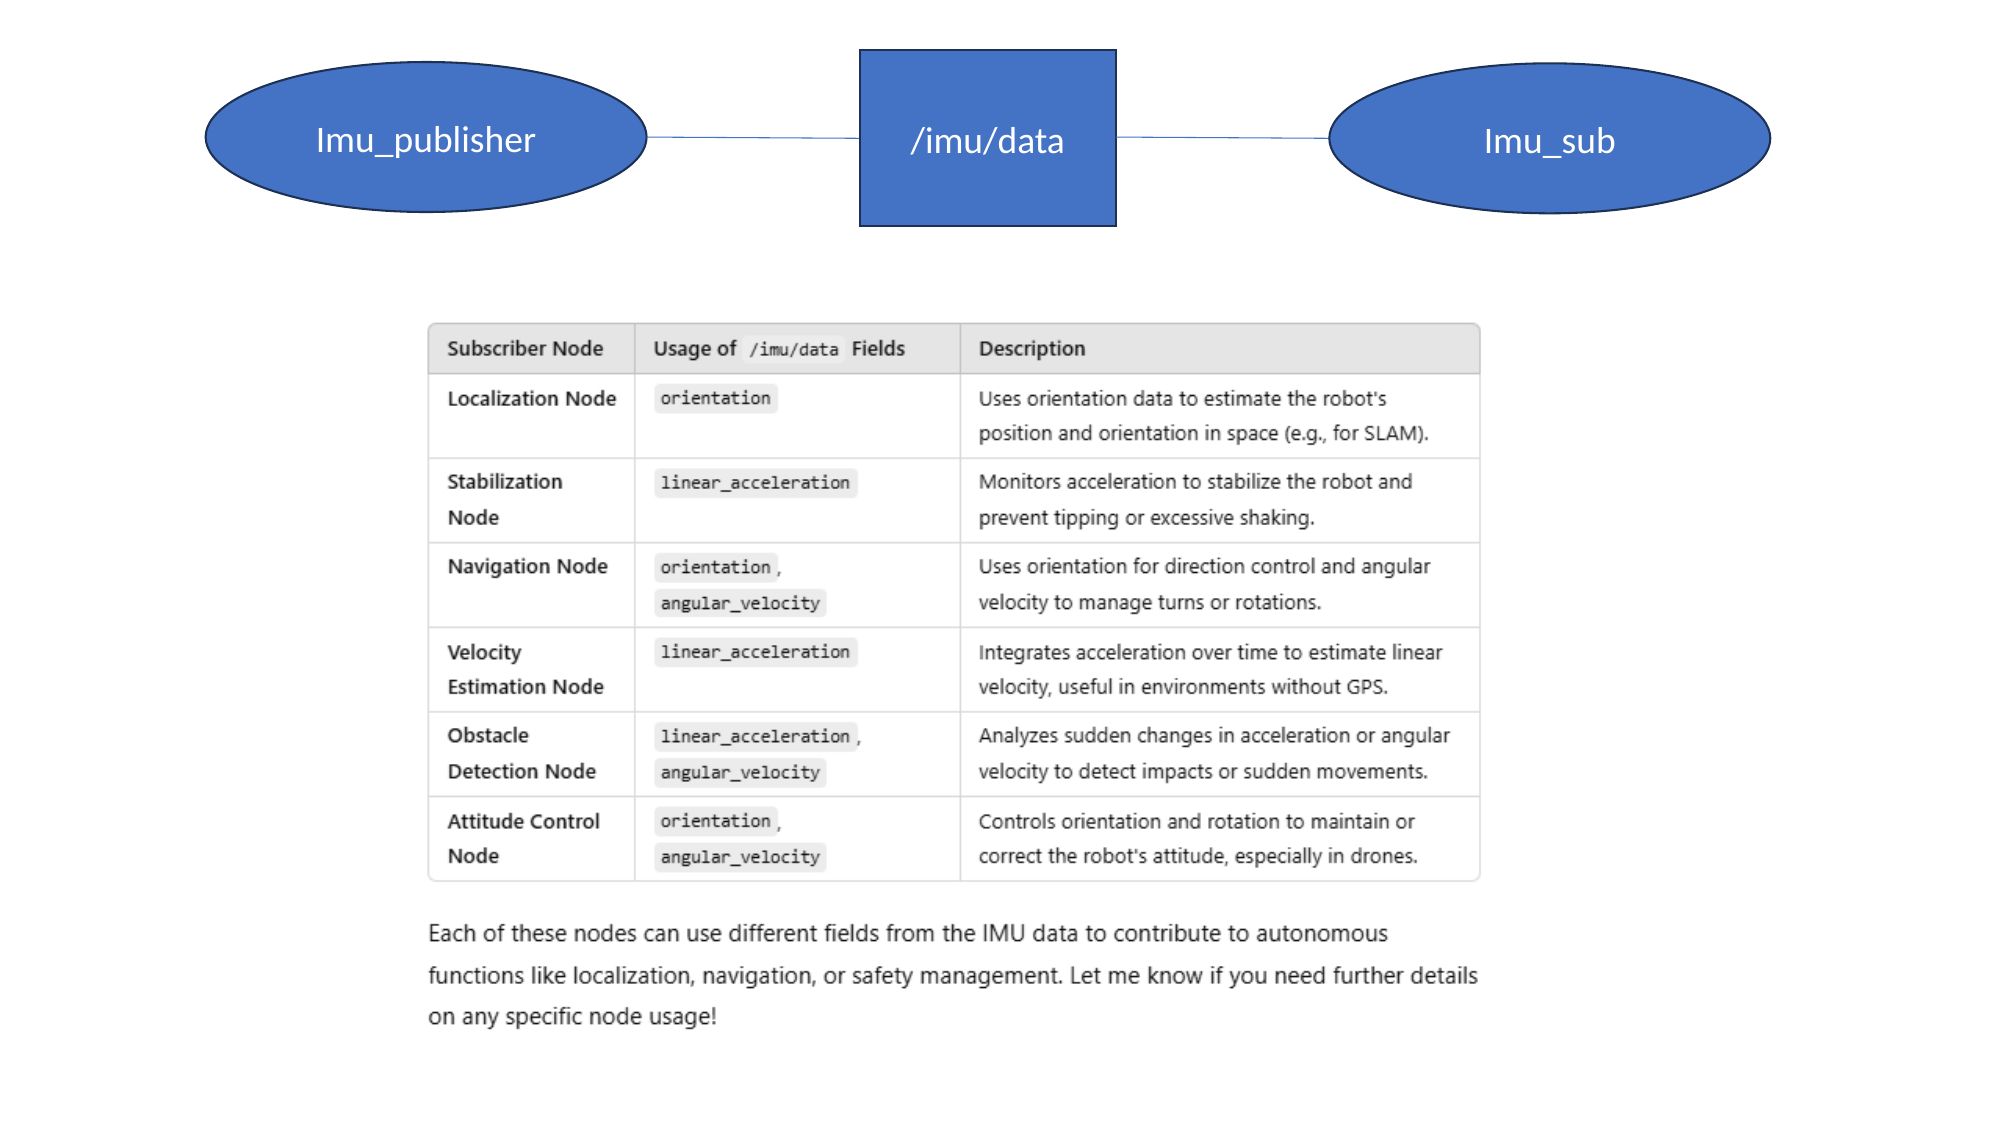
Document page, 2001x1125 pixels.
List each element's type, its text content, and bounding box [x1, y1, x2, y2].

text_box Imu_sub [1329, 63, 1771, 214]
text_box Imu_publisher [205, 62, 647, 213]
text_box /imu/data [859, 50, 1116, 227]
picture [409, 312, 1528, 1034]
